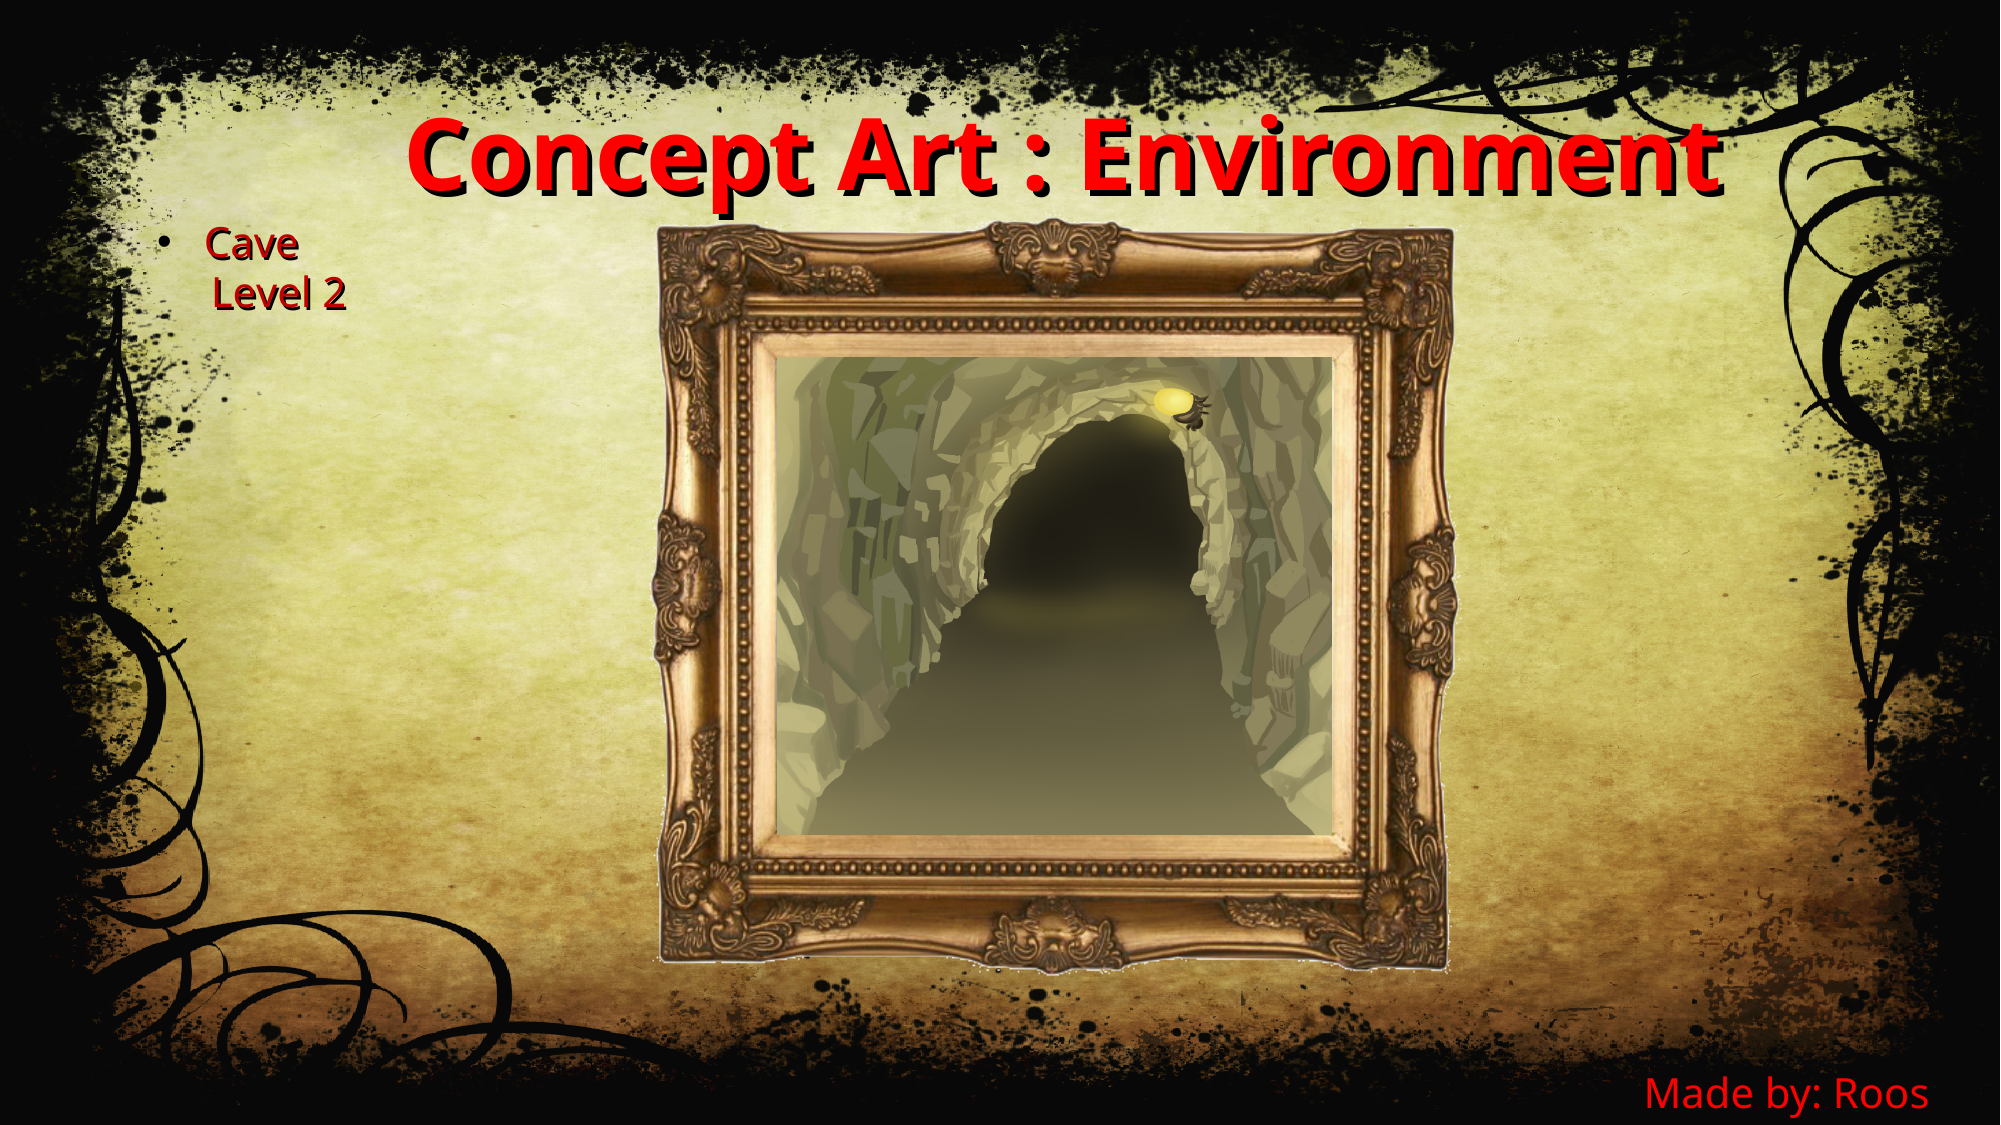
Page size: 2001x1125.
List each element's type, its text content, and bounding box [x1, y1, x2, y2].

title Concept Art : Environment [142, 49, 1868, 267]
picture [639, 208, 1463, 979]
text_box Cave Level 2 [142, 208, 574, 325]
text_box Made by: Roos [1628, 1059, 2000, 1125]
